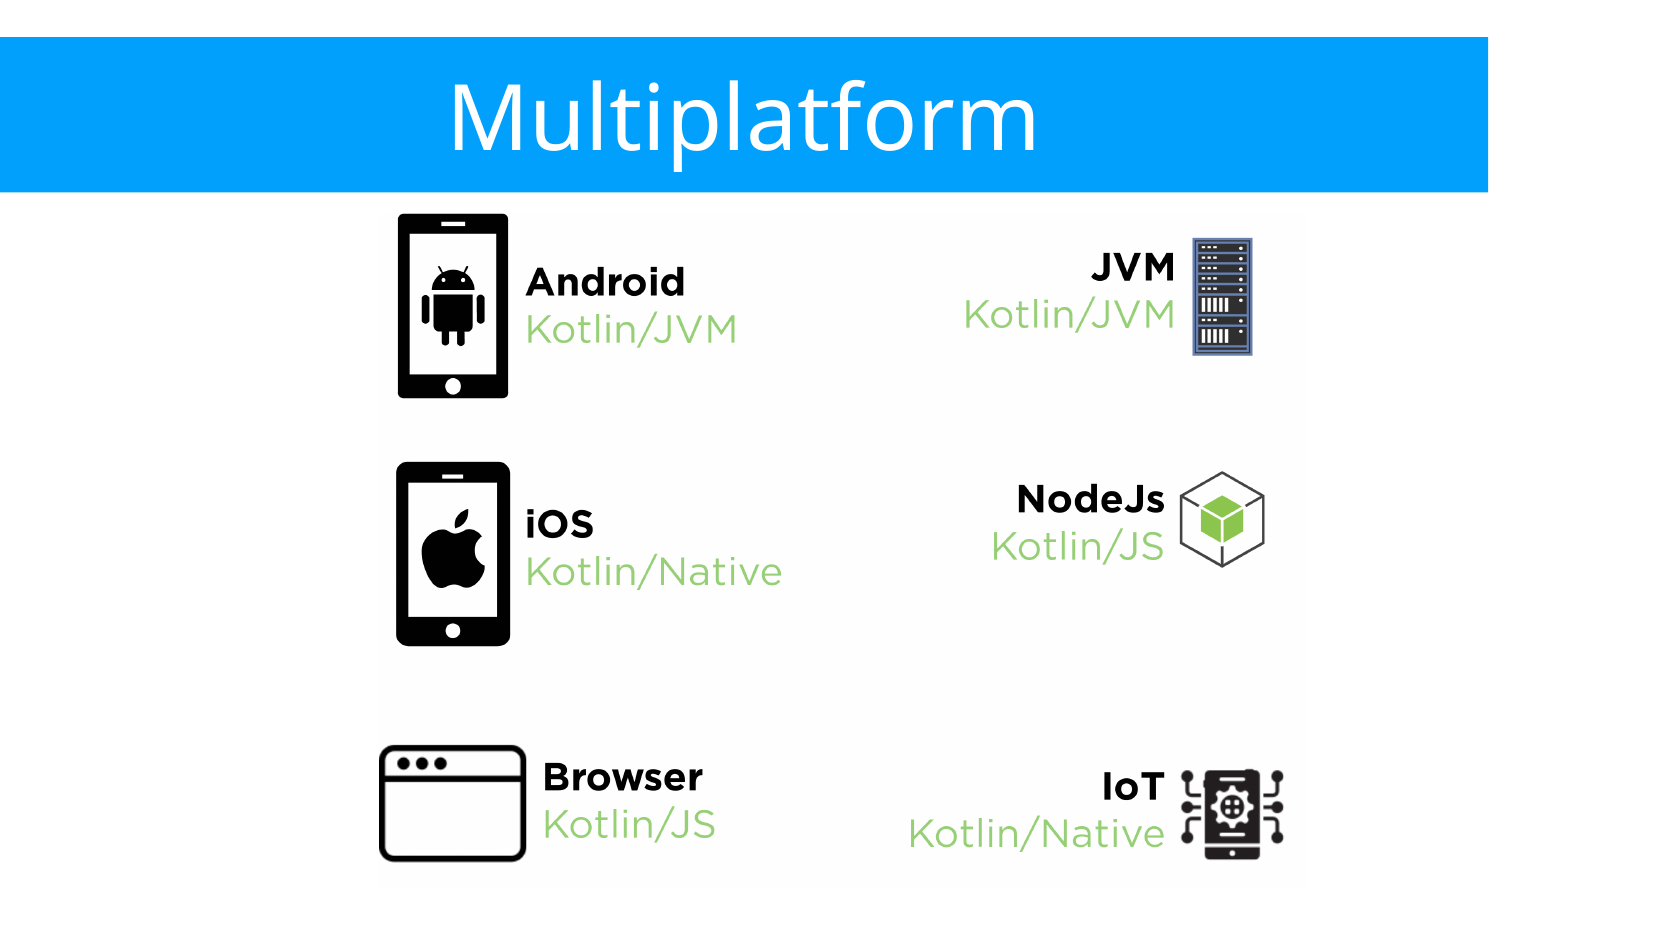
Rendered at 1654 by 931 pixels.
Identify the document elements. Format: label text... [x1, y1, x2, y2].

picture [378, 213, 1307, 889]
title Multiplatform [0, 37, 1489, 193]
